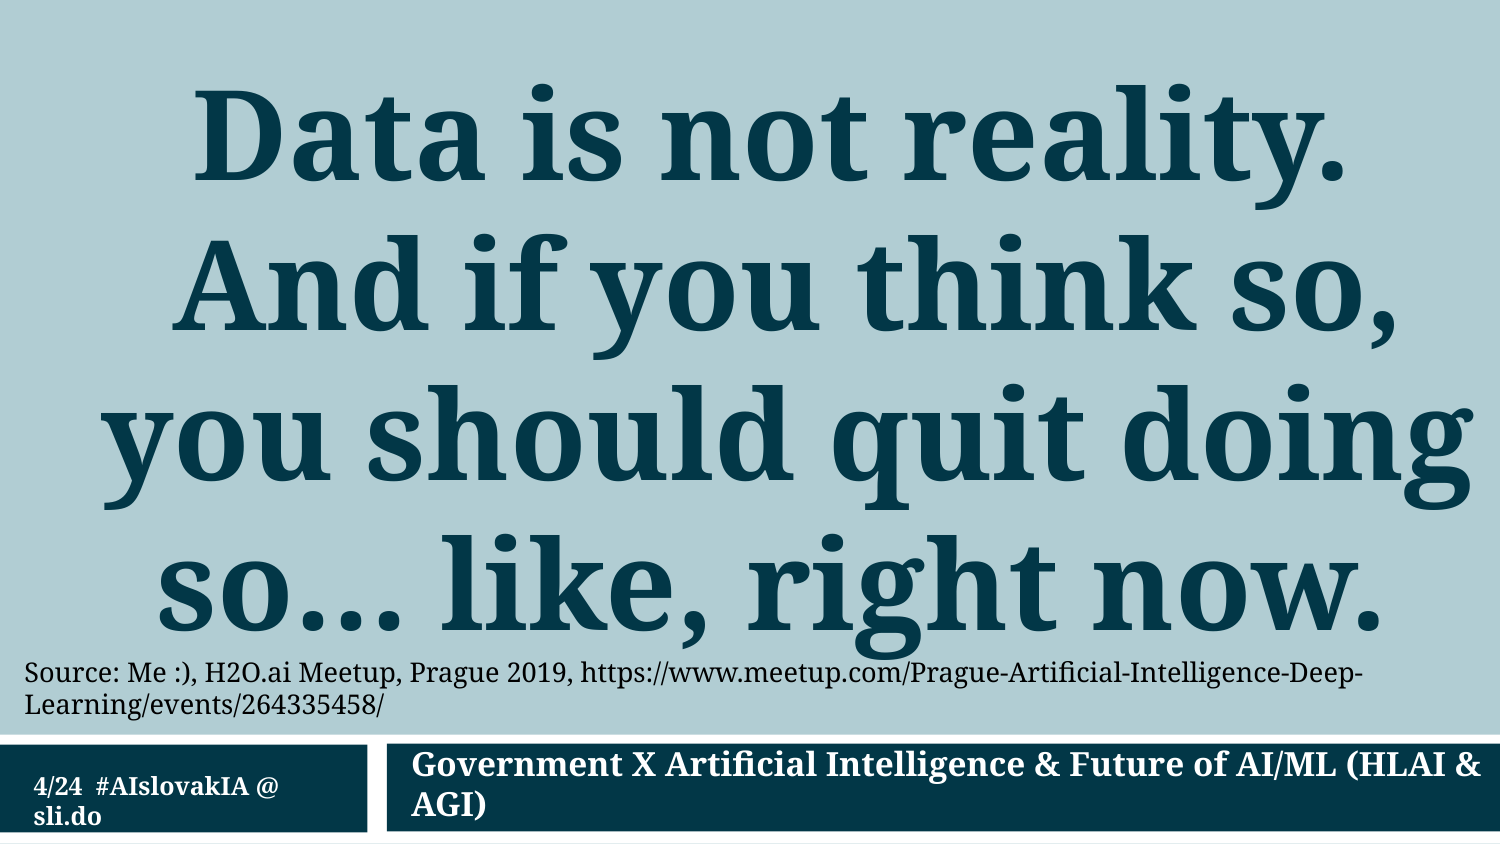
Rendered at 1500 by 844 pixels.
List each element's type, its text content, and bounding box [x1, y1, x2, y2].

text_box Government X Artificial Intelligence & Future of AI/ML (HLAI & AGI) [400, 740, 1500, 826]
text_box Data is not reality. And if you think so, you should quit doing so… like, right now. [76, 147, 1500, 564]
text_box Source: Me :), H2O.ai Meetup, Prague 2019, https://www.meetup.com/Prague-Artificial-Intelligence-Deep-Learning/events/264335458/ [13, 649, 1472, 704]
text_box 4/24 #AIslovakIA @ sli.do [22, 764, 362, 808]
